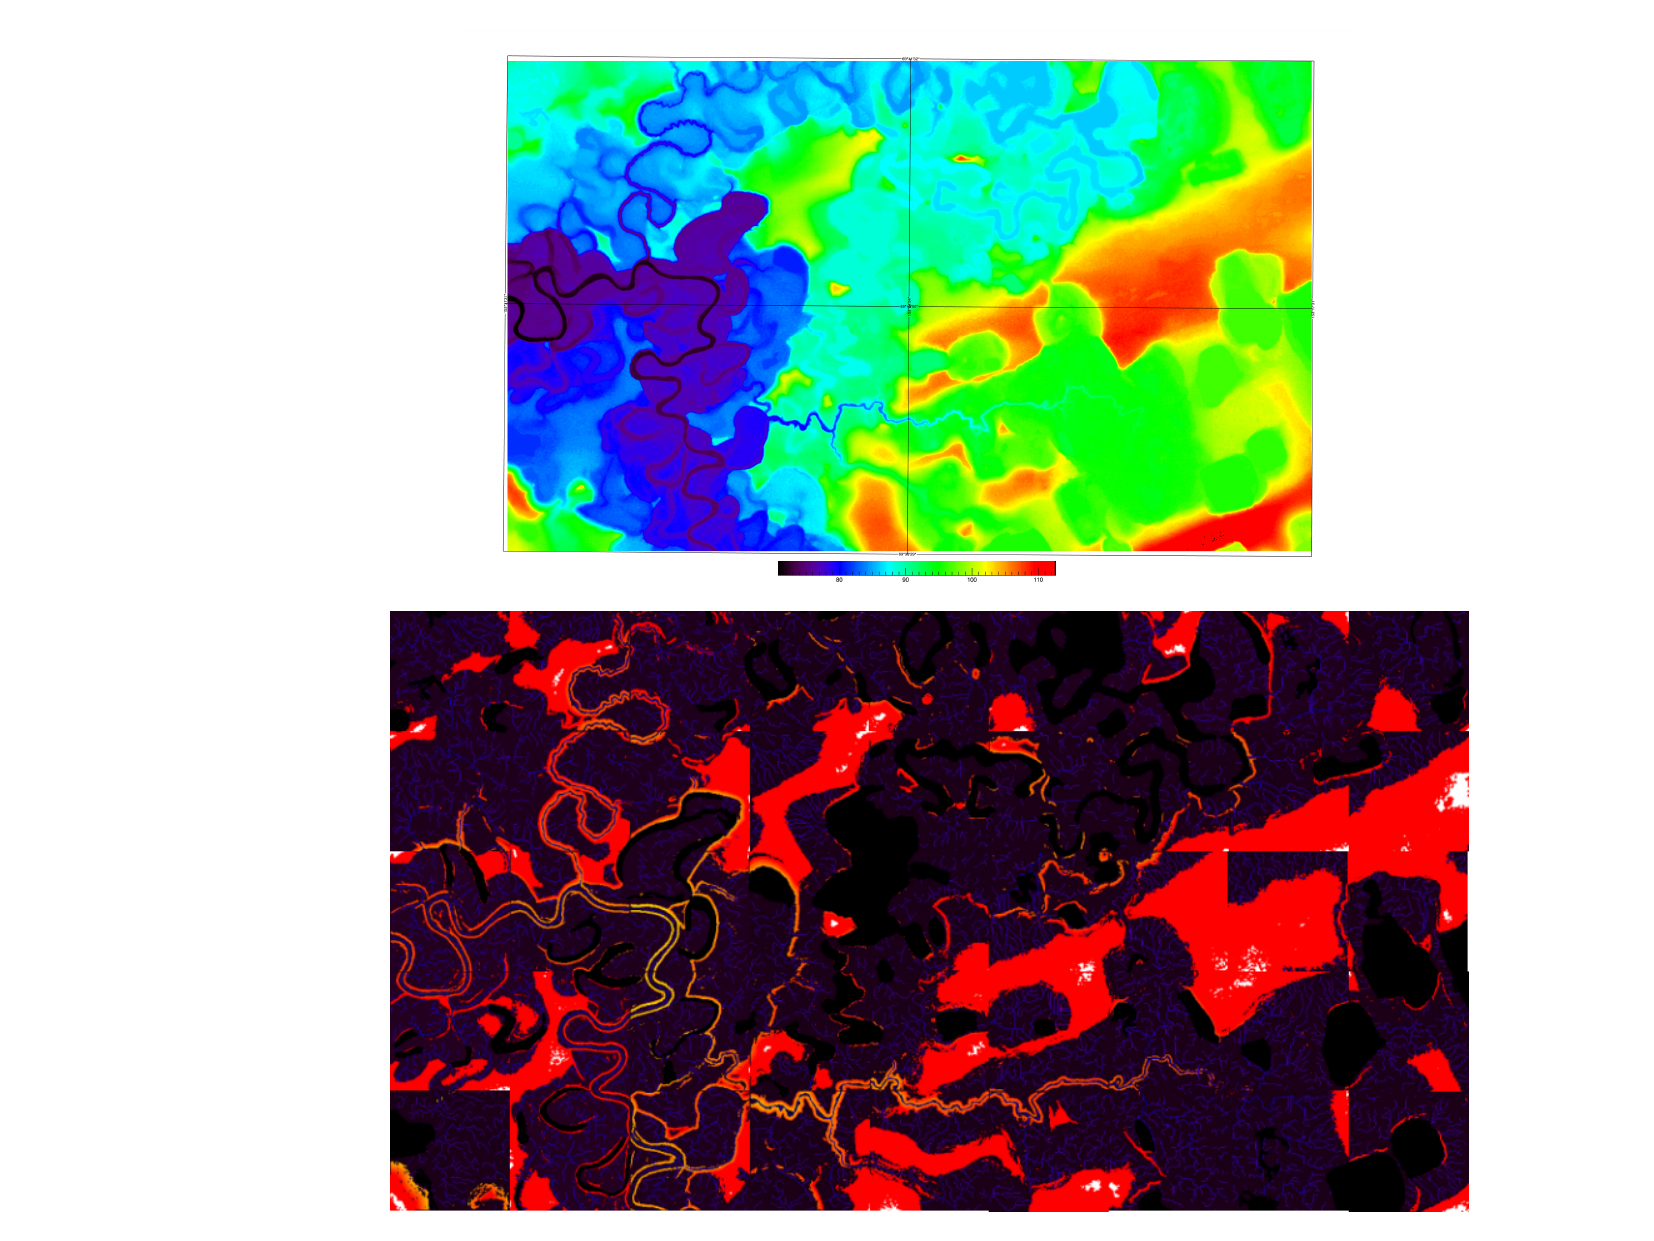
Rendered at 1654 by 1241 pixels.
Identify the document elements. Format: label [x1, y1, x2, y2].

picture [390, 611, 1469, 1212]
picture [458, 28, 1359, 584]
